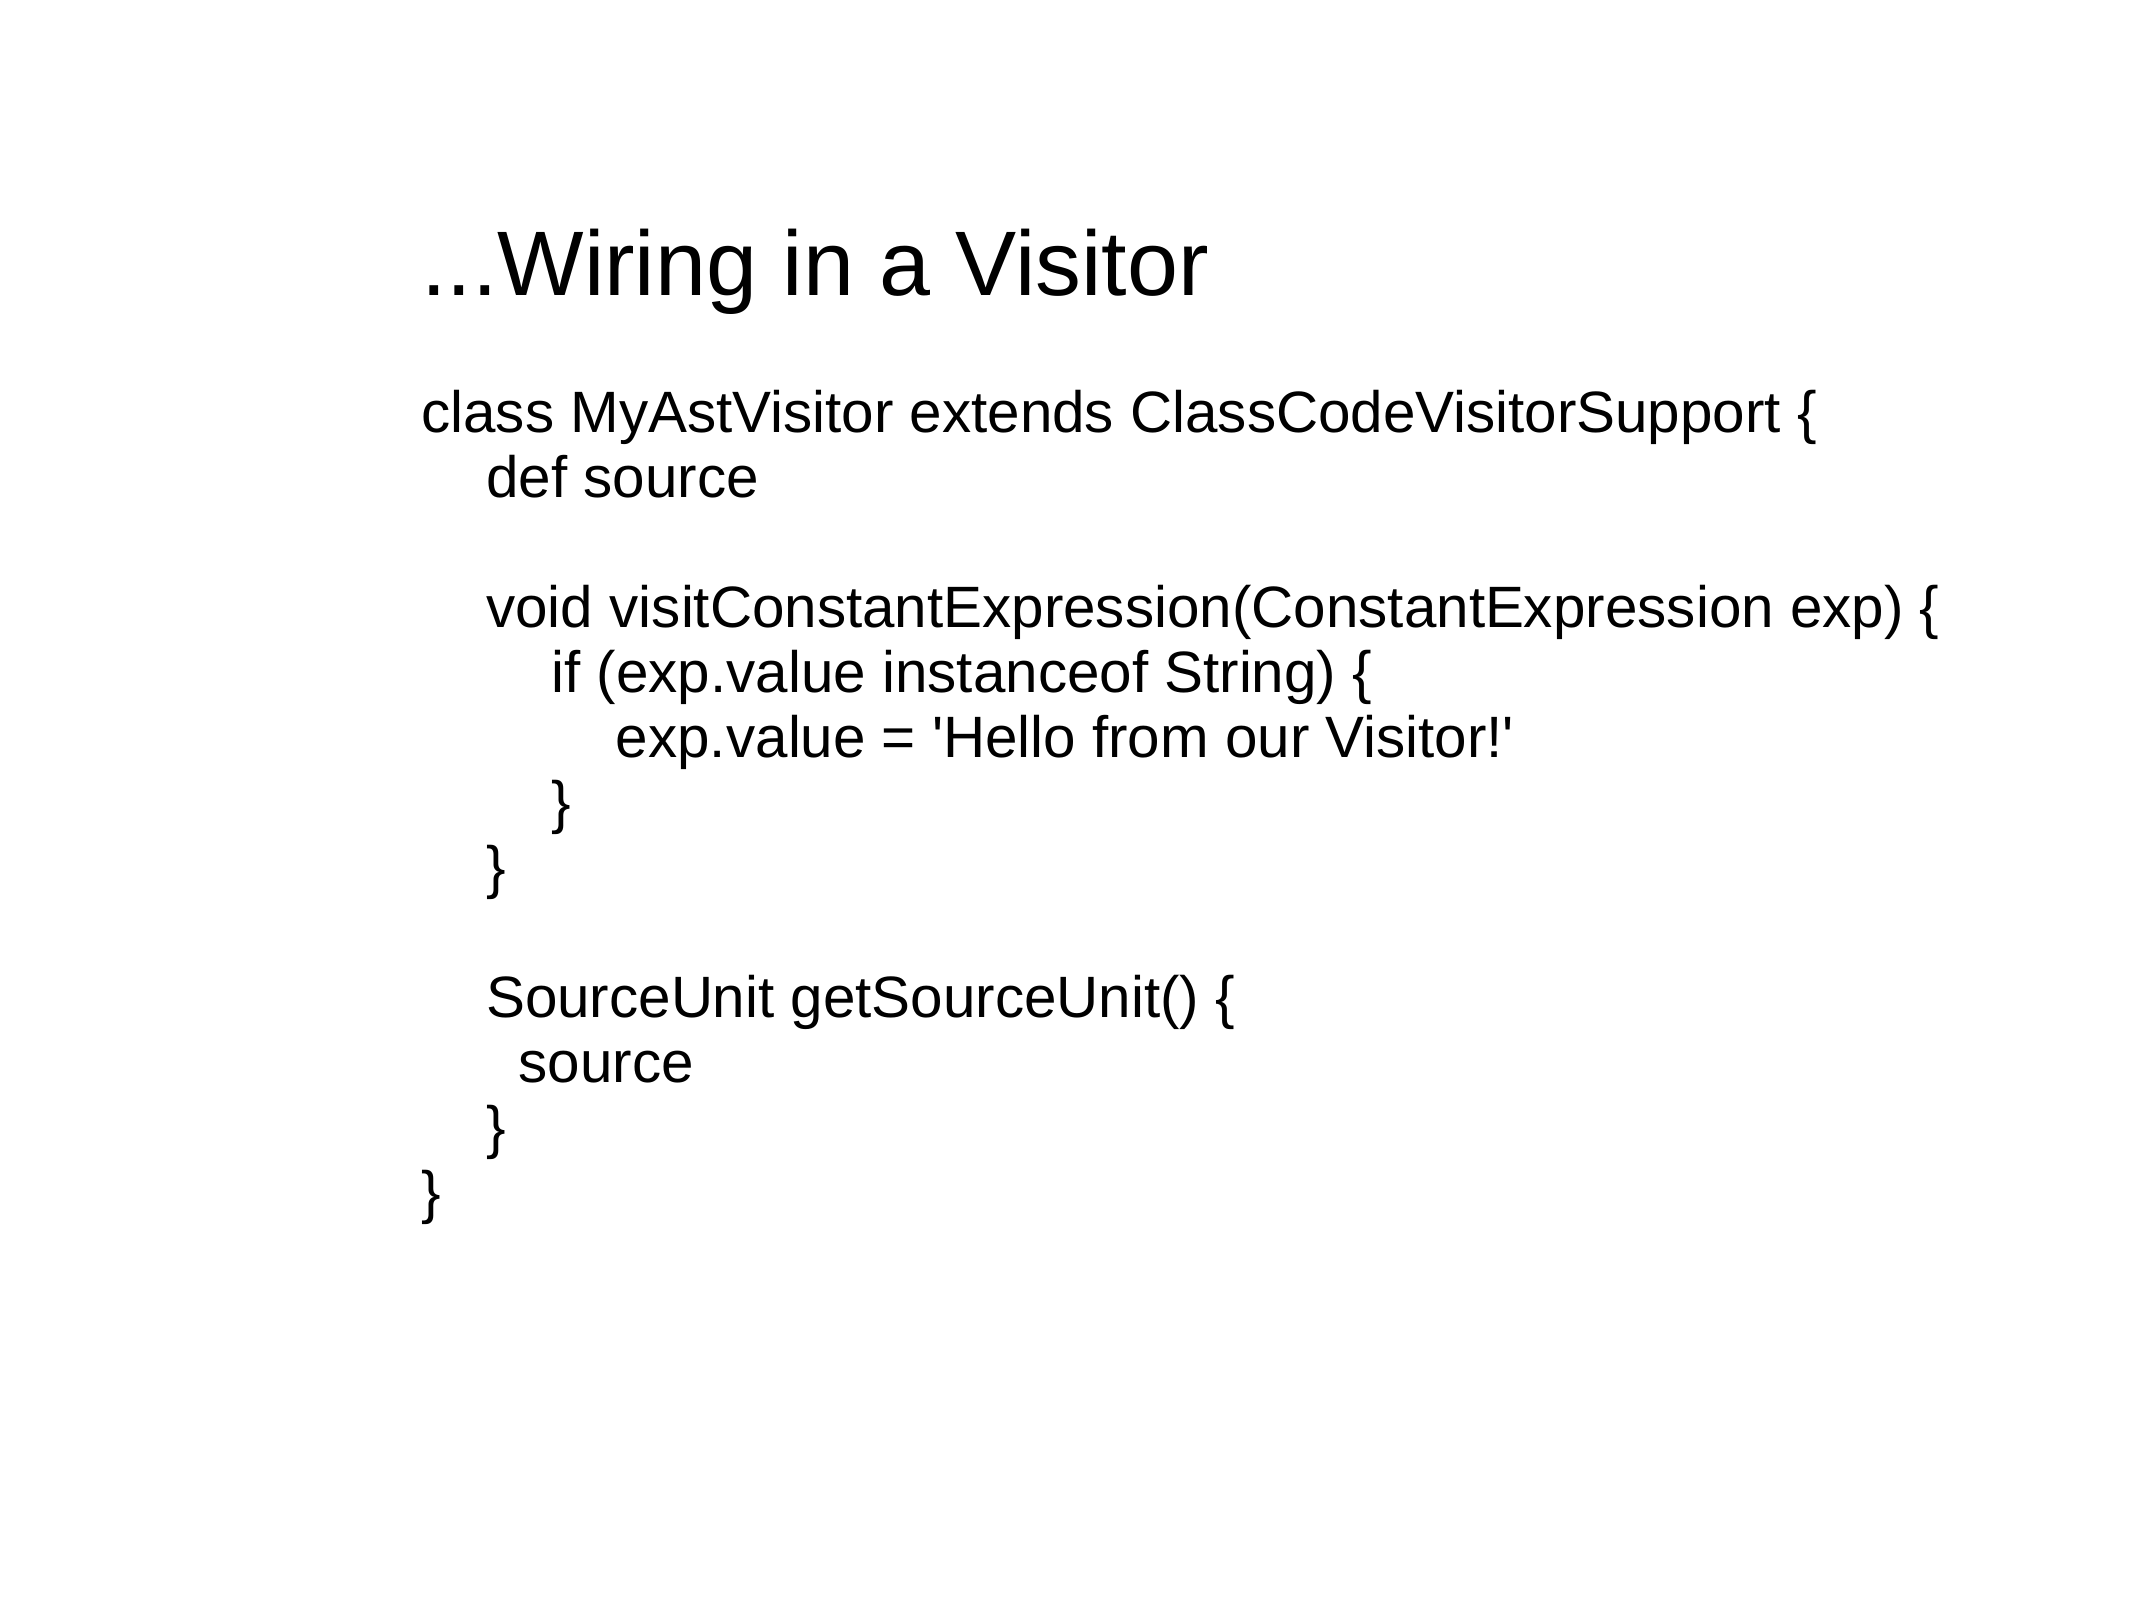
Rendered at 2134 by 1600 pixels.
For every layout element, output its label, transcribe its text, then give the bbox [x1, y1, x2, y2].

text_box ...Wiring in a Visitor class MyAstVisitor extends ClassCodeVisitorSupport { def source void visitConstantExpression(ConstantExpression exp) { if (exp.value instanceof String) { exp.value = 'Hello from our Visitor!' } } SourceUnit getSourceUnit() { source } } [421, 212, 2134, 1234]
